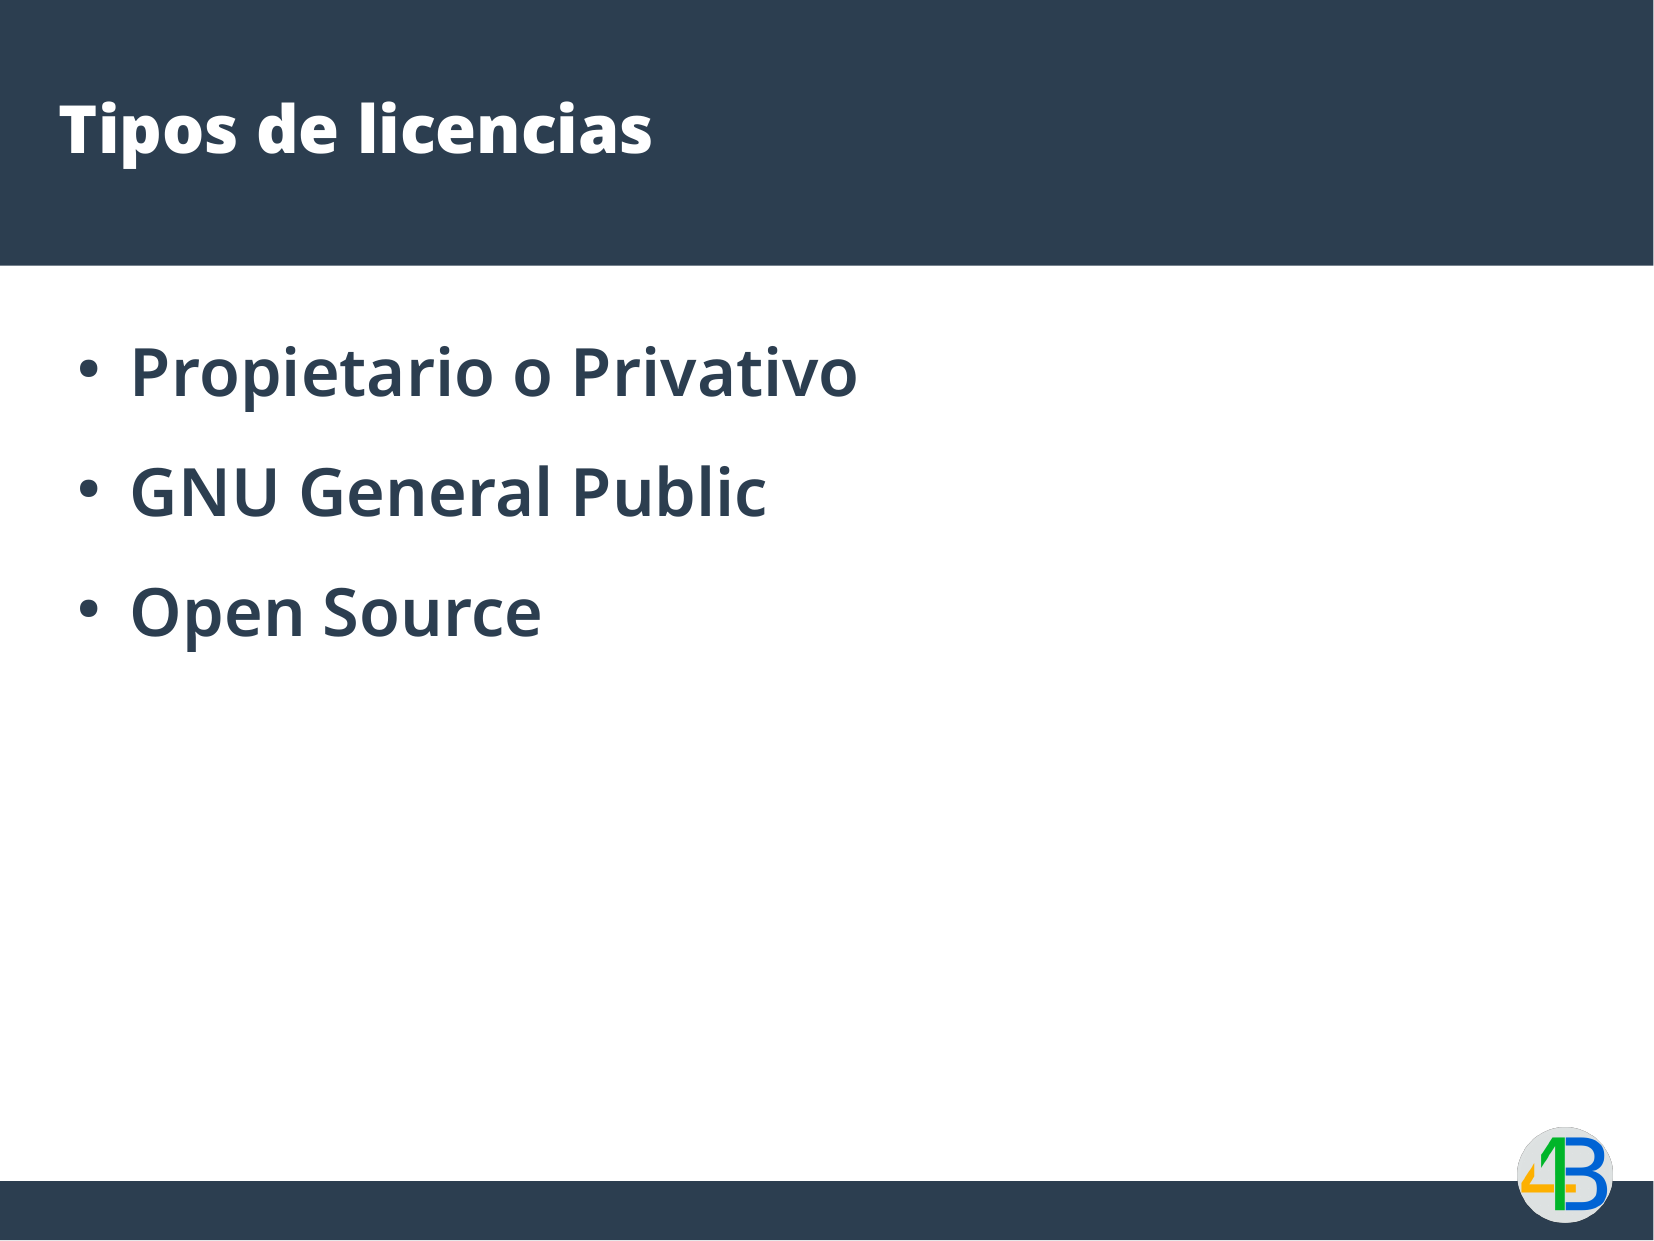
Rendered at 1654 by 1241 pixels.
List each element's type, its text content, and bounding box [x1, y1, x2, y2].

picture [1517, 1127, 1613, 1223]
title Tipos de licencias [59, 49, 1595, 207]
list Propietario o Privativo GNU General Public Open Source [59, 324, 1595, 1152]
